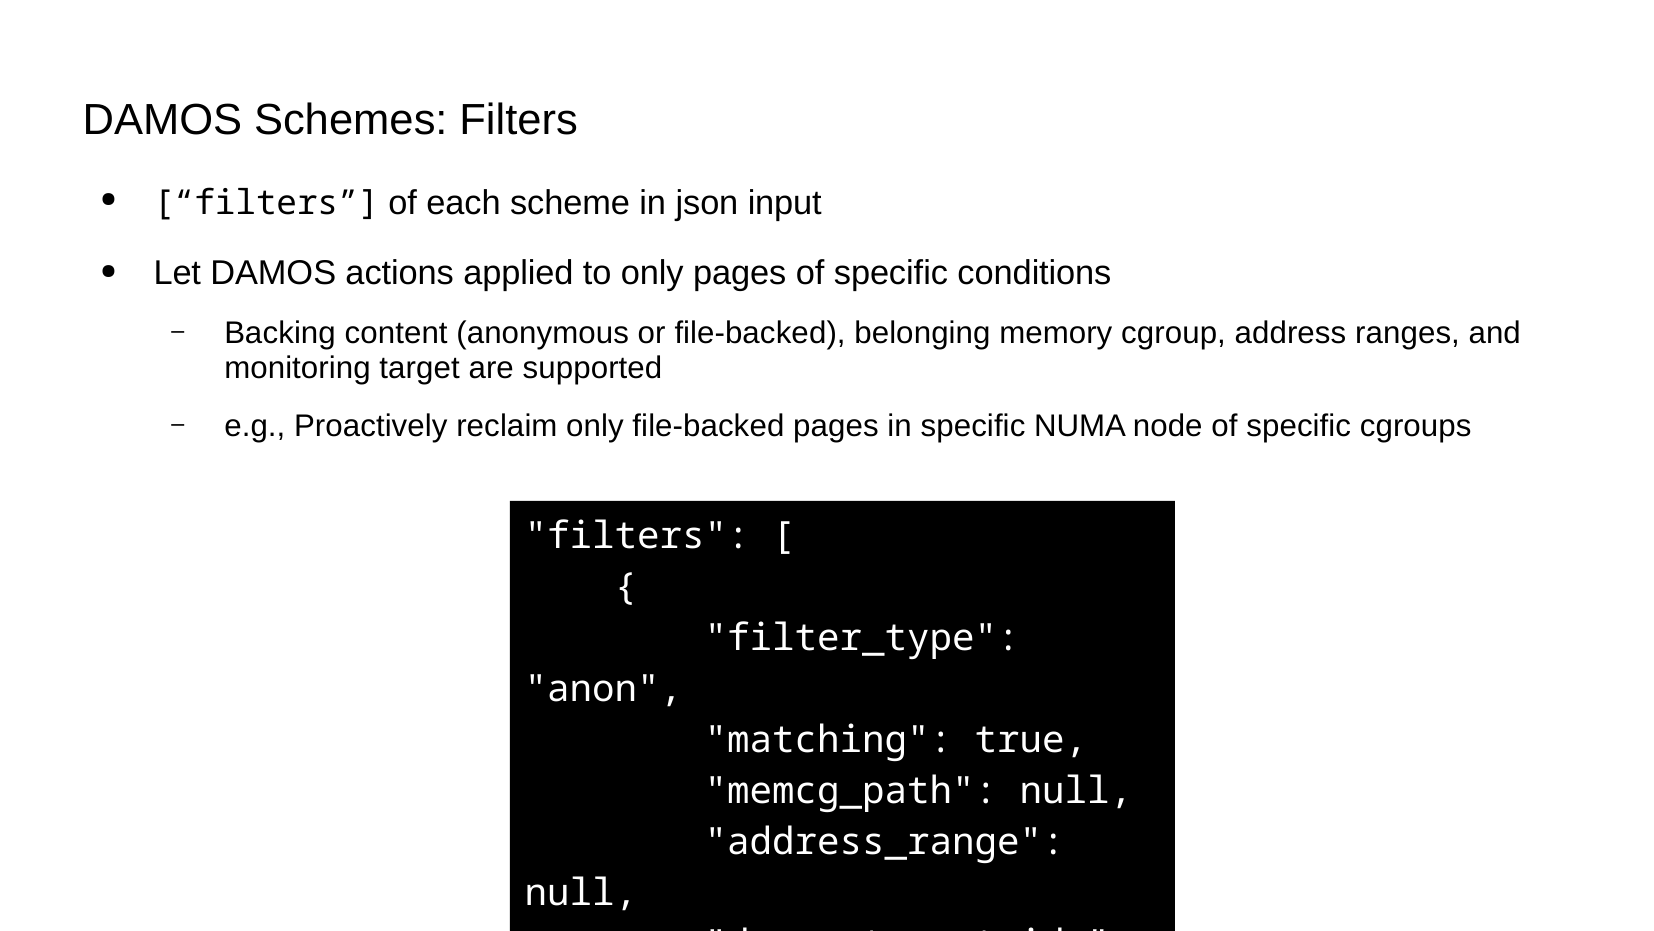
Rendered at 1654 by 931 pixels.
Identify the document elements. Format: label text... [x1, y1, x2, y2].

list [“filters”] of each scheme in json input Let DAMOS actions applied to only pages of specific conditions Backing content (anonymous or file-backed), belonging memory cgroup, address ranges, and monitoring target are supported e.g., Proactively reclaim only file-backed pages in specific NUMA node of specific cgroups [82, 177, 1571, 833]
text_box "filters": [ { "filter_type": "anon", "matching": true, "memcg_path": null, "address_range": null, "damon_target_idx": null } ] [509, 500, 1175, 856]
title DAMOS Schemes: Filters [82, 81, 1571, 157]
